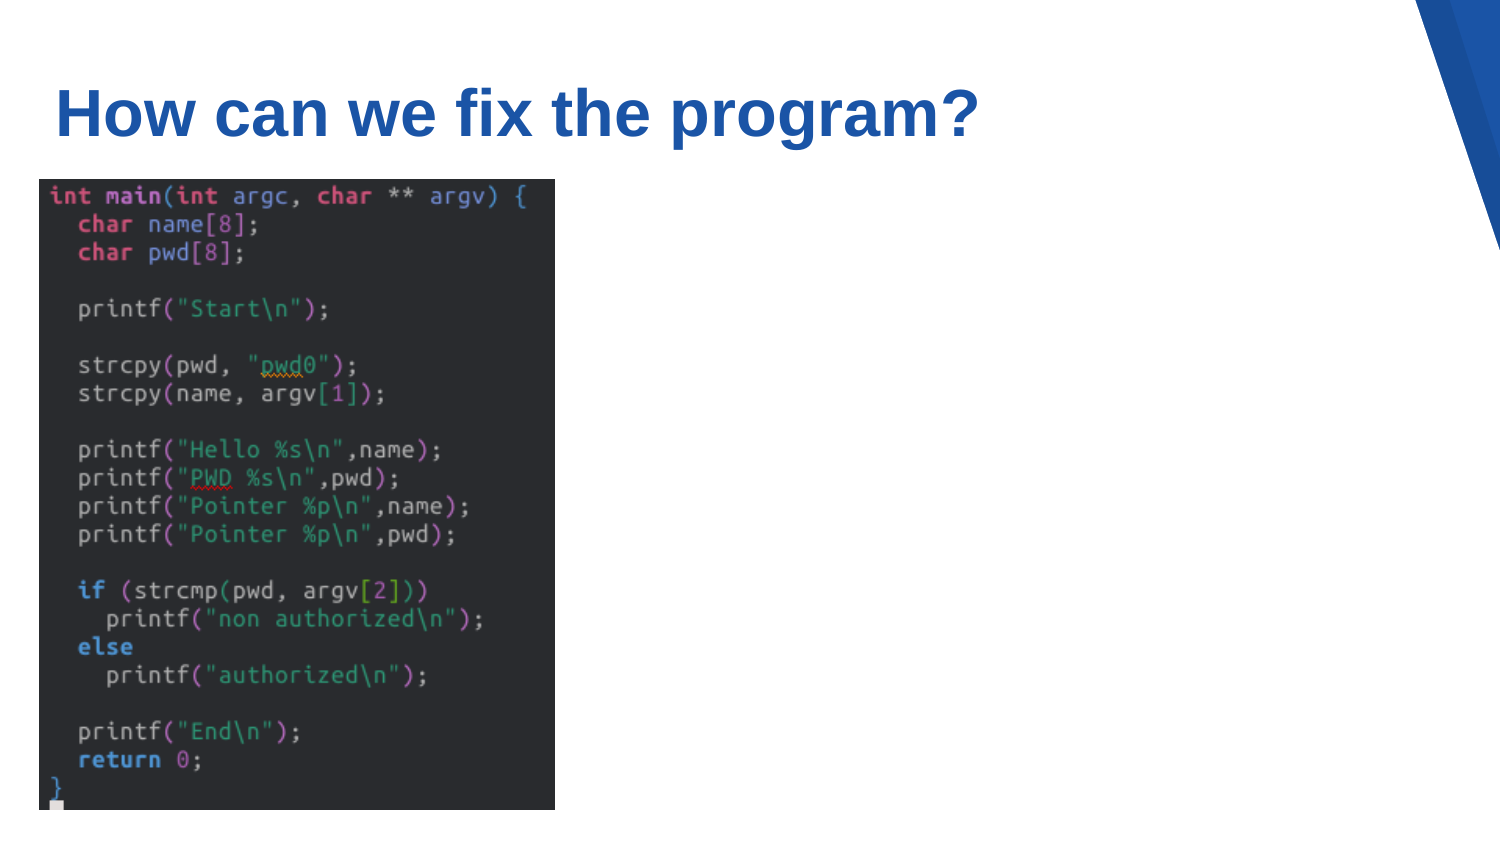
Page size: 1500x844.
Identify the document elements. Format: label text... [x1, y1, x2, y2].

picture [39, 179, 555, 810]
title How can we fix the program? [40, 97, 1231, 166]
